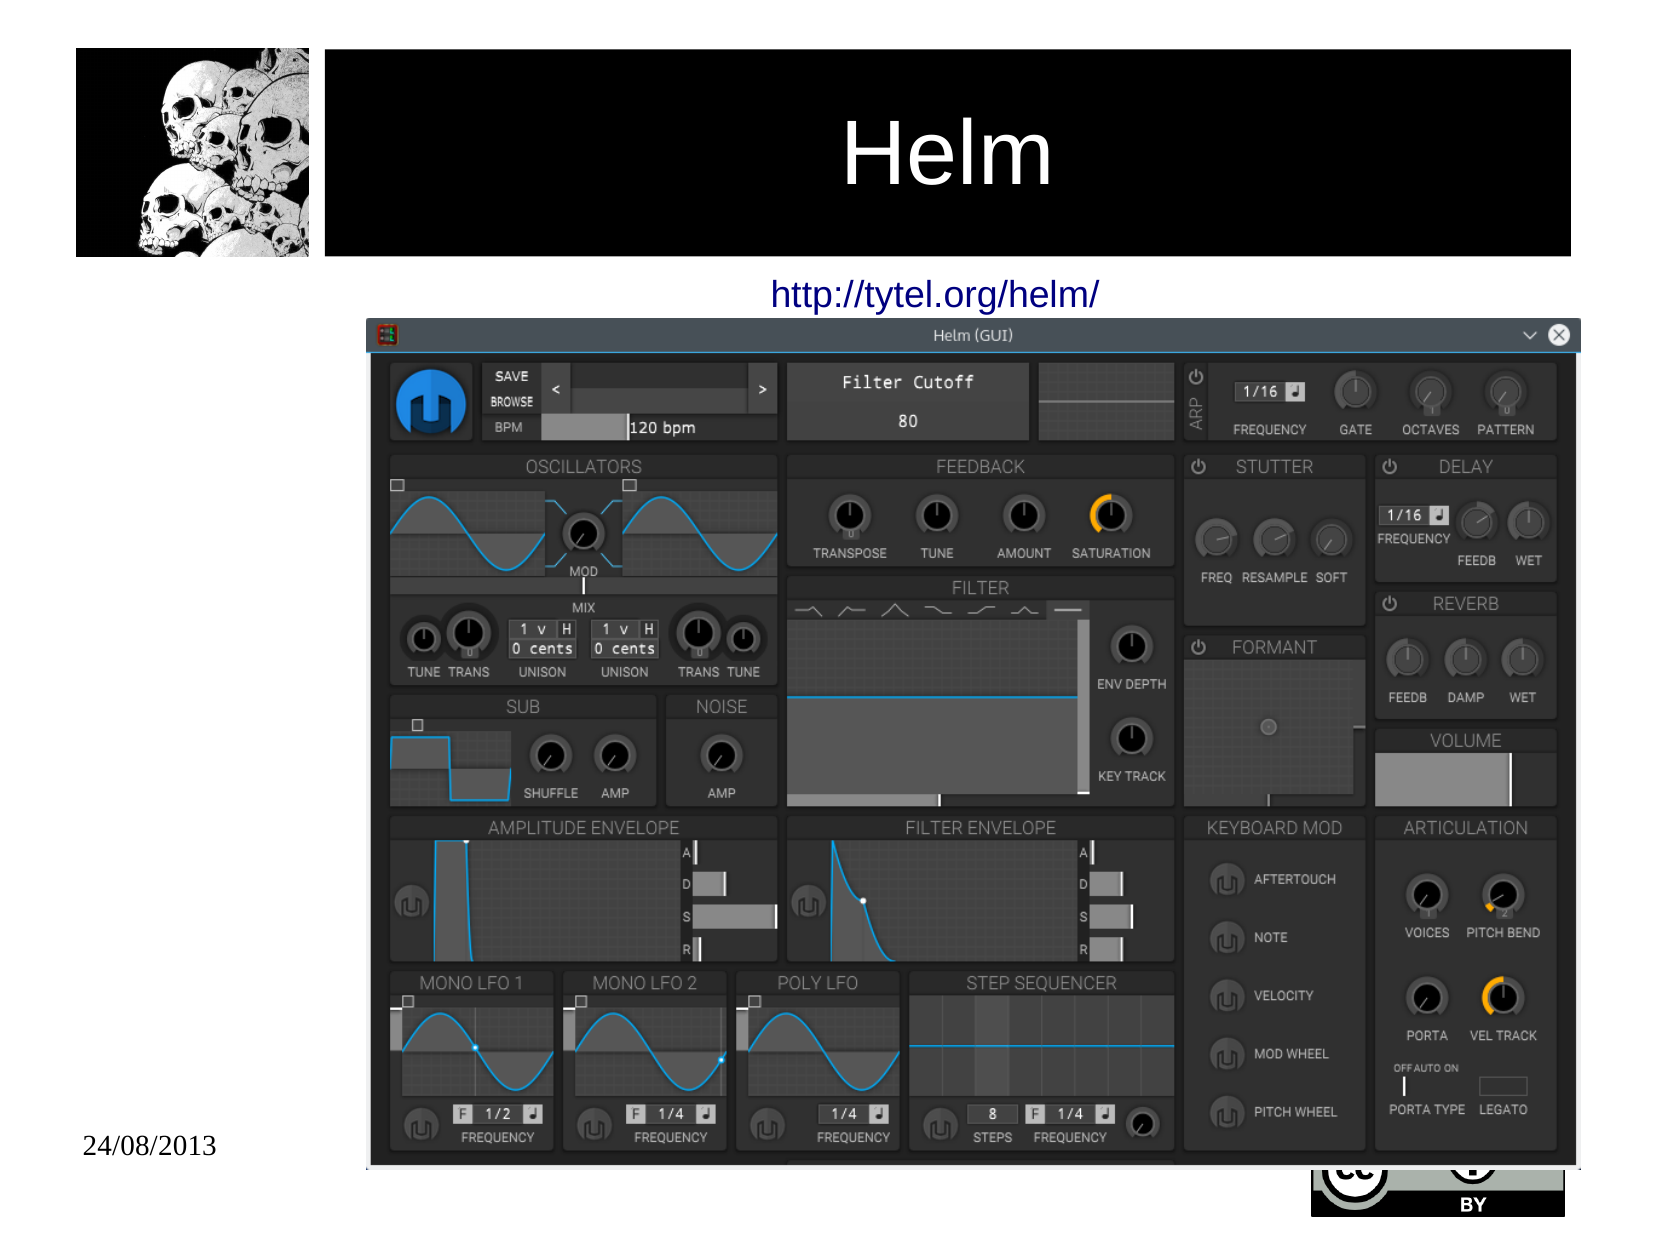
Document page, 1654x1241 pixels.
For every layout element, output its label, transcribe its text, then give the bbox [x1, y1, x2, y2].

picture [366, 318, 1581, 1217]
title Helm [324, 49, 1571, 257]
picture [76, 48, 309, 257]
text_box http://tytel.org/helm/ [755, 265, 1170, 365]
